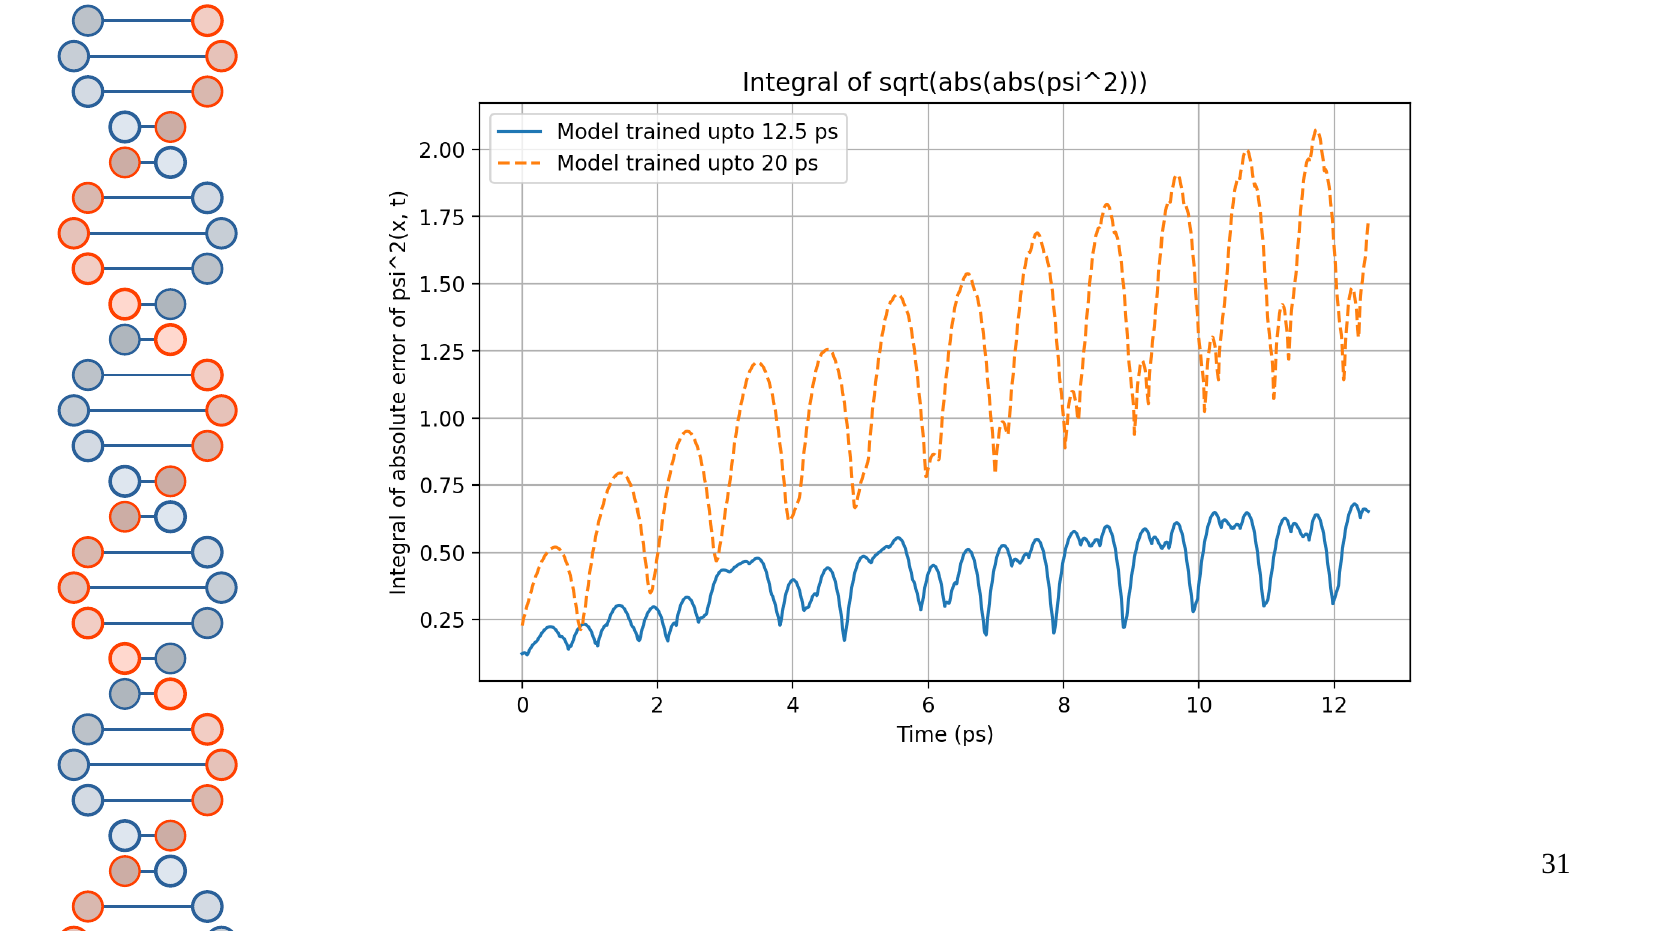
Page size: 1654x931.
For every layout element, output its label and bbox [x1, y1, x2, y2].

picture [374, 56, 1425, 761]
